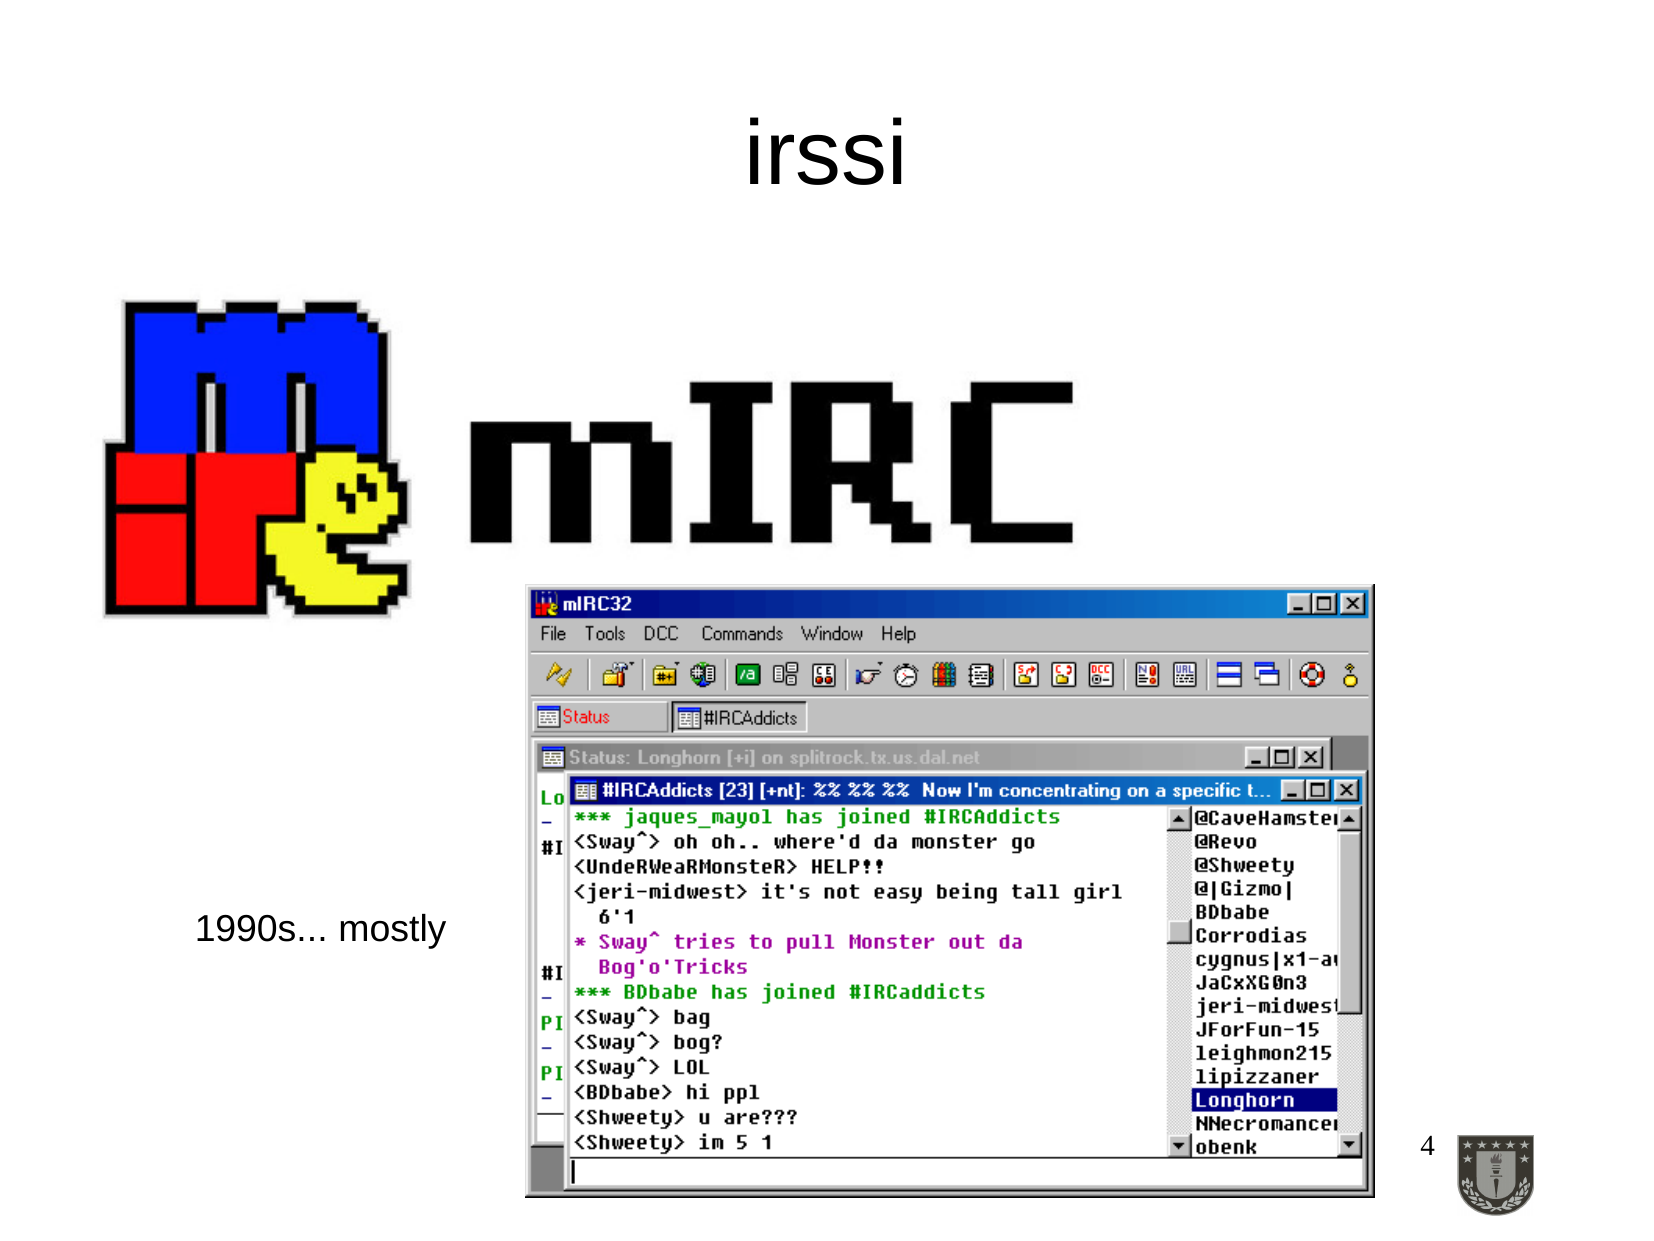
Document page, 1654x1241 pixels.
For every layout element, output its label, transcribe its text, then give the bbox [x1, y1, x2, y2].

title irssi [82, 49, 1571, 257]
picture [90, 284, 1375, 1198]
picture [1457, 1135, 1534, 1216]
text_box 1990s... mostly [180, 900, 462, 957]
